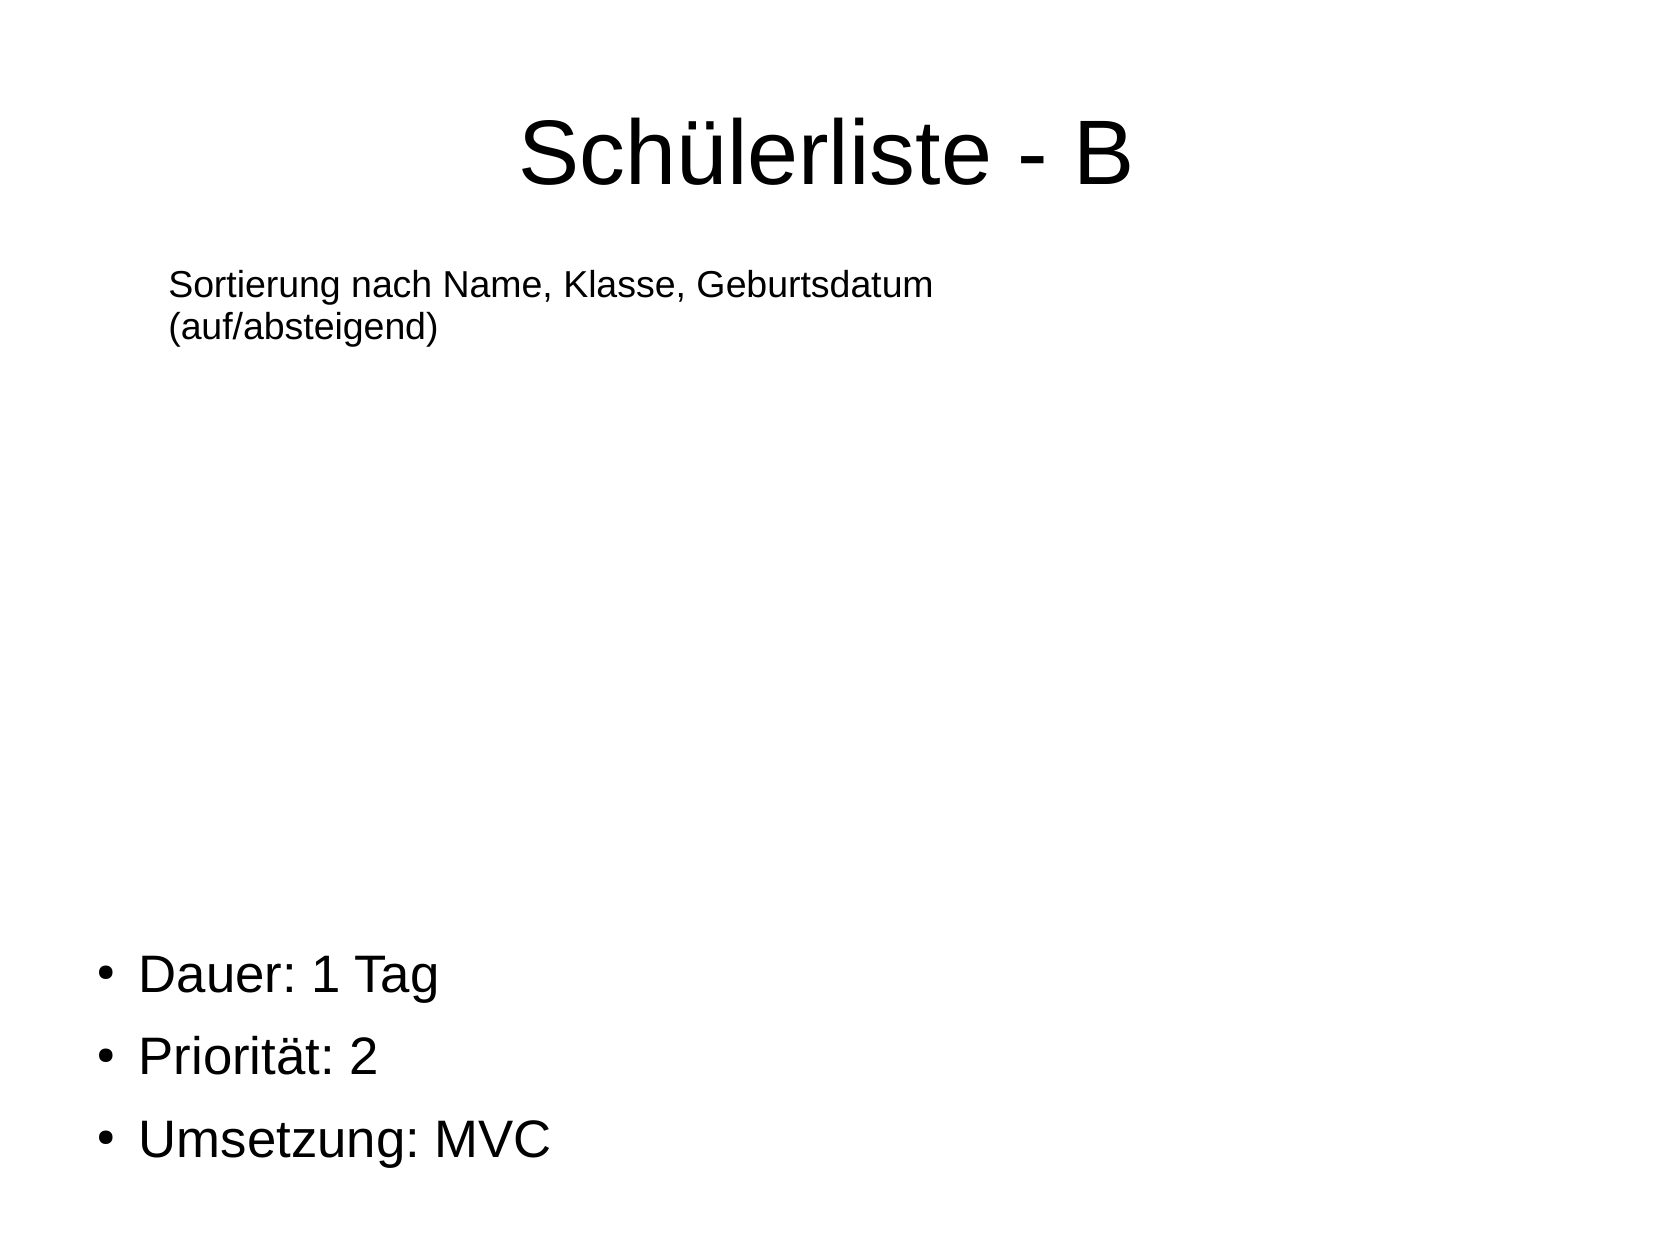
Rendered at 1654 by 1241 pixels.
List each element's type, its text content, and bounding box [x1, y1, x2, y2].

list Dauer: 1 Tag Priorität: 2 Umsetzung: MVC [82, 944, 1571, 1170]
title Schülerliste - B [82, 49, 1571, 257]
text_box Sortierung nach Name, Klasse, Geburtsdatum (auf/absteigend) [153, 256, 1134, 356]
